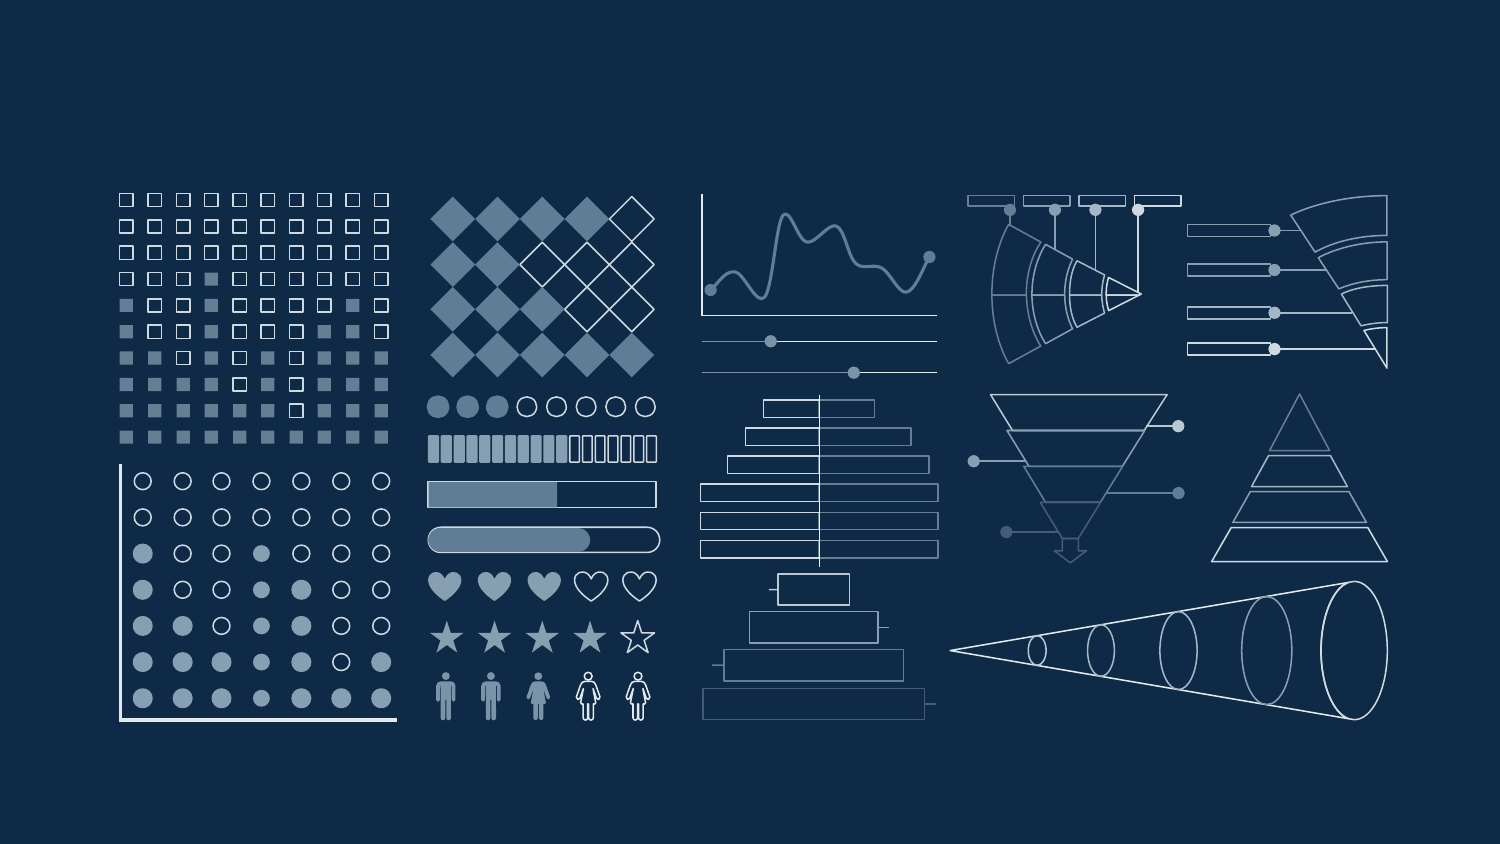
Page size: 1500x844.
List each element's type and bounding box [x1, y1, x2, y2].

text_box [430, 196, 655, 378]
text_box [332, 689, 350, 707]
text_box [531, 435, 541, 463]
text_box [505, 435, 516, 463]
text_box [148, 377, 162, 392]
text_box [292, 617, 310, 635]
text_box [292, 653, 310, 671]
text_box [317, 325, 331, 339]
text_box [480, 435, 490, 463]
text_box [261, 404, 275, 418]
text_box [429, 620, 464, 653]
text_box [477, 620, 512, 653]
text_box [454, 435, 464, 463]
text_box [374, 404, 388, 418]
text_box [204, 377, 218, 392]
text_box [346, 298, 360, 312]
text_box [526, 672, 551, 721]
text_box [457, 396, 478, 417]
text_box [213, 653, 230, 671]
text_box [346, 404, 360, 418]
text_box [289, 430, 303, 444]
text_box [374, 377, 388, 392]
text_box [346, 430, 360, 444]
text_box [148, 430, 162, 444]
text_box [436, 672, 456, 721]
text_box [518, 435, 529, 463]
text_box [176, 430, 190, 444]
text_box [119, 377, 133, 392]
text_box [441, 435, 452, 463]
text_box [372, 653, 390, 671]
text_box [261, 377, 275, 392]
text_box [556, 435, 567, 463]
text_box [204, 430, 218, 444]
text_box [119, 325, 133, 339]
text_box [204, 325, 218, 339]
text_box [134, 653, 152, 671]
text_box [374, 430, 388, 444]
text_box [317, 430, 331, 444]
text_box [573, 620, 607, 653]
text_box [428, 572, 462, 602]
text_box [176, 404, 190, 418]
text_box [252, 581, 270, 599]
text_box [261, 351, 275, 365]
text_box [174, 689, 192, 707]
text_box [134, 581, 152, 599]
text_box [148, 404, 162, 418]
text_box [252, 545, 270, 562]
text_box [204, 298, 218, 312]
text_box [477, 572, 512, 602]
text_box [176, 377, 190, 392]
text_box [374, 351, 388, 365]
text_box [119, 351, 133, 365]
text_box [317, 404, 331, 418]
text_box [134, 545, 152, 562]
text_box [134, 617, 152, 635]
text_box [317, 351, 331, 365]
text_box [292, 581, 310, 599]
text_box [204, 351, 218, 365]
text_box [487, 396, 508, 417]
text_box [346, 351, 360, 365]
text_box [119, 298, 133, 312]
text_box [134, 689, 152, 707]
text_box [174, 617, 192, 635]
text_box [292, 689, 310, 707]
text_box [261, 430, 275, 444]
text_box [252, 617, 270, 635]
text_box [119, 430, 133, 444]
text_box [233, 404, 247, 418]
text_box [492, 435, 503, 463]
text_box [204, 272, 218, 286]
text_box [481, 672, 501, 721]
text_box [213, 689, 230, 707]
text_box [119, 404, 133, 418]
text_box [525, 620, 560, 653]
text_box [252, 653, 270, 671]
text_box [148, 351, 162, 365]
text_box [204, 404, 218, 418]
text_box [372, 689, 390, 707]
text_box [252, 689, 270, 707]
text_box [317, 377, 331, 392]
text_box [428, 396, 448, 417]
text_box [346, 377, 360, 392]
text_box [428, 482, 558, 508]
text_box [527, 572, 561, 602]
text_box [174, 653, 192, 671]
text_box [233, 430, 247, 444]
text_box [428, 435, 439, 463]
text_box [346, 325, 360, 339]
text_box [467, 435, 477, 463]
text_box [544, 435, 554, 463]
text_box [428, 528, 591, 552]
